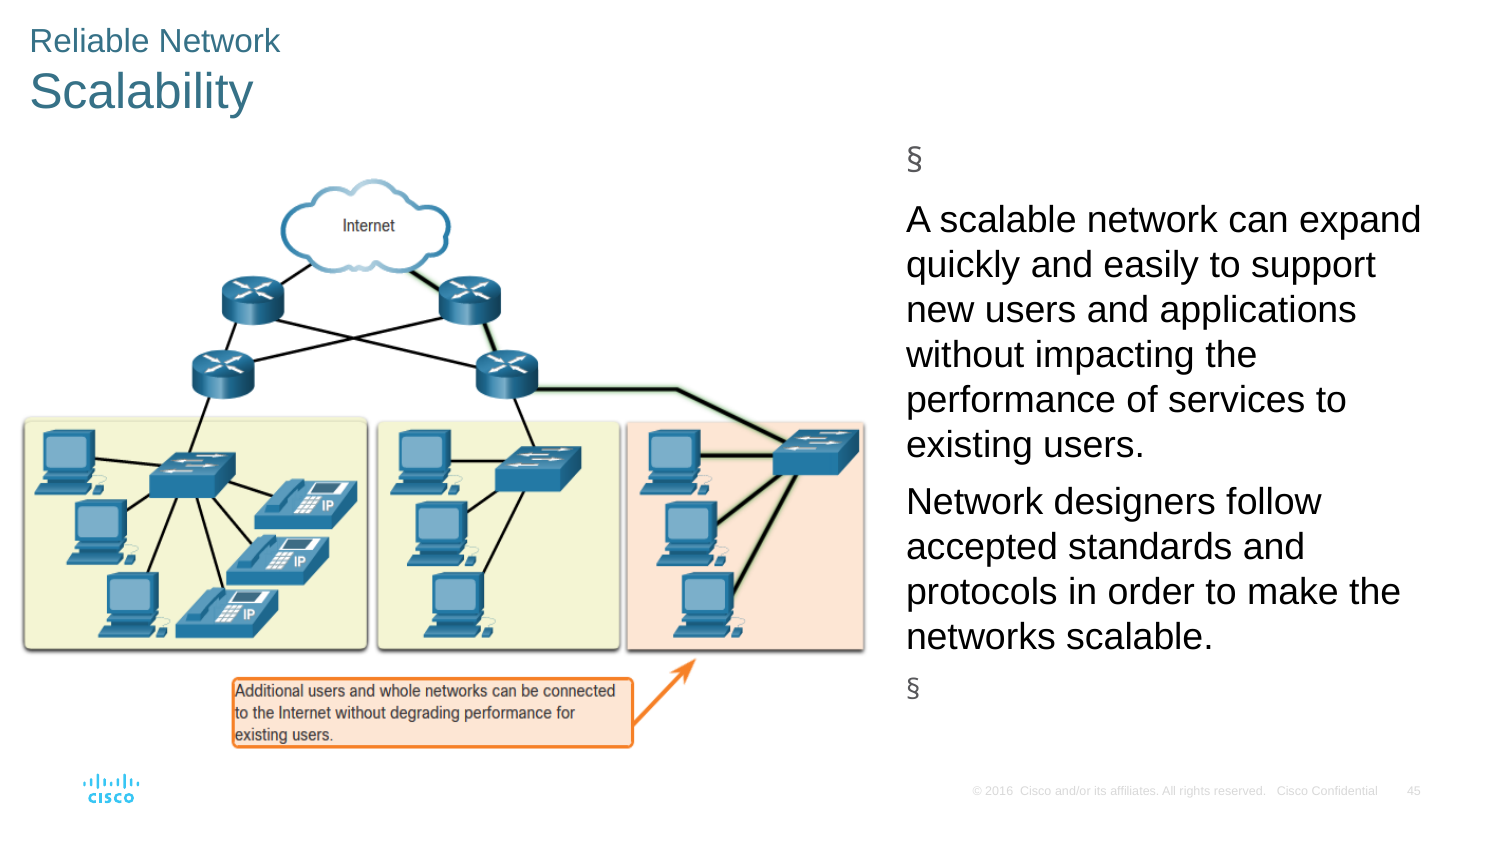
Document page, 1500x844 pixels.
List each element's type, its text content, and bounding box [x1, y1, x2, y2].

picture [14, 161, 874, 759]
title Reliable Network Scalability [14, 6, 1500, 132]
list A scalable network can expand quickly and easily to support new users and applications without impacting the performance of services to existing users. Network designers follow accepted standards and protocols in order to make the networks scalable. [891, 128, 1471, 684]
